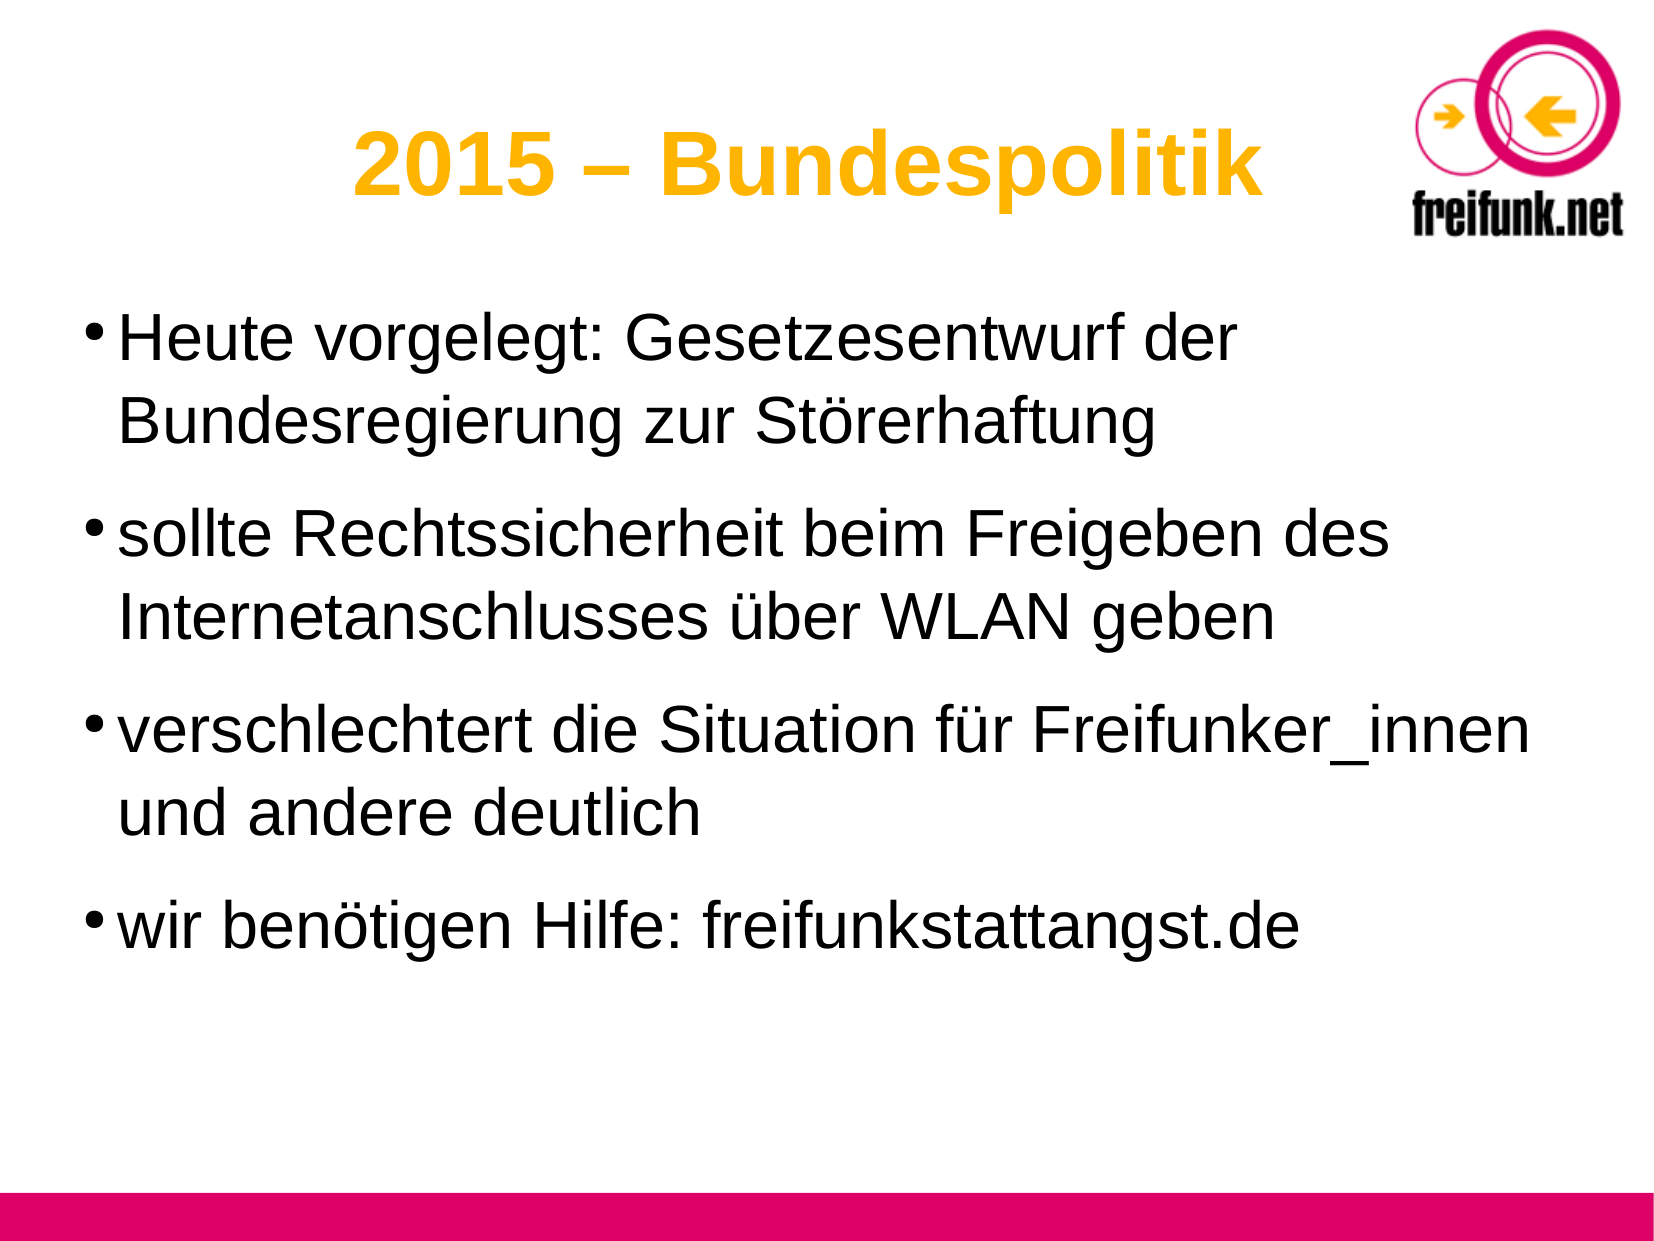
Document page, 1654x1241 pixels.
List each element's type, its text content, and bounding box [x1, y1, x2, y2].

list Heute vorgelegt: Gesetzesentwurf der Bundesregierung zur Störerhaftung sollte Rechtssicherheit beim Freigeben des Internetanschlusses über WLAN geben verschlechtert die Situation für Freifunker_innen und andere deutlich wir benötigen Hilfe: freifunkstattangst.de [82, 290, 1570, 1009]
picture [1380, 0, 1654, 266]
title 2015 – Bundespolitik [212, 53, 1406, 260]
